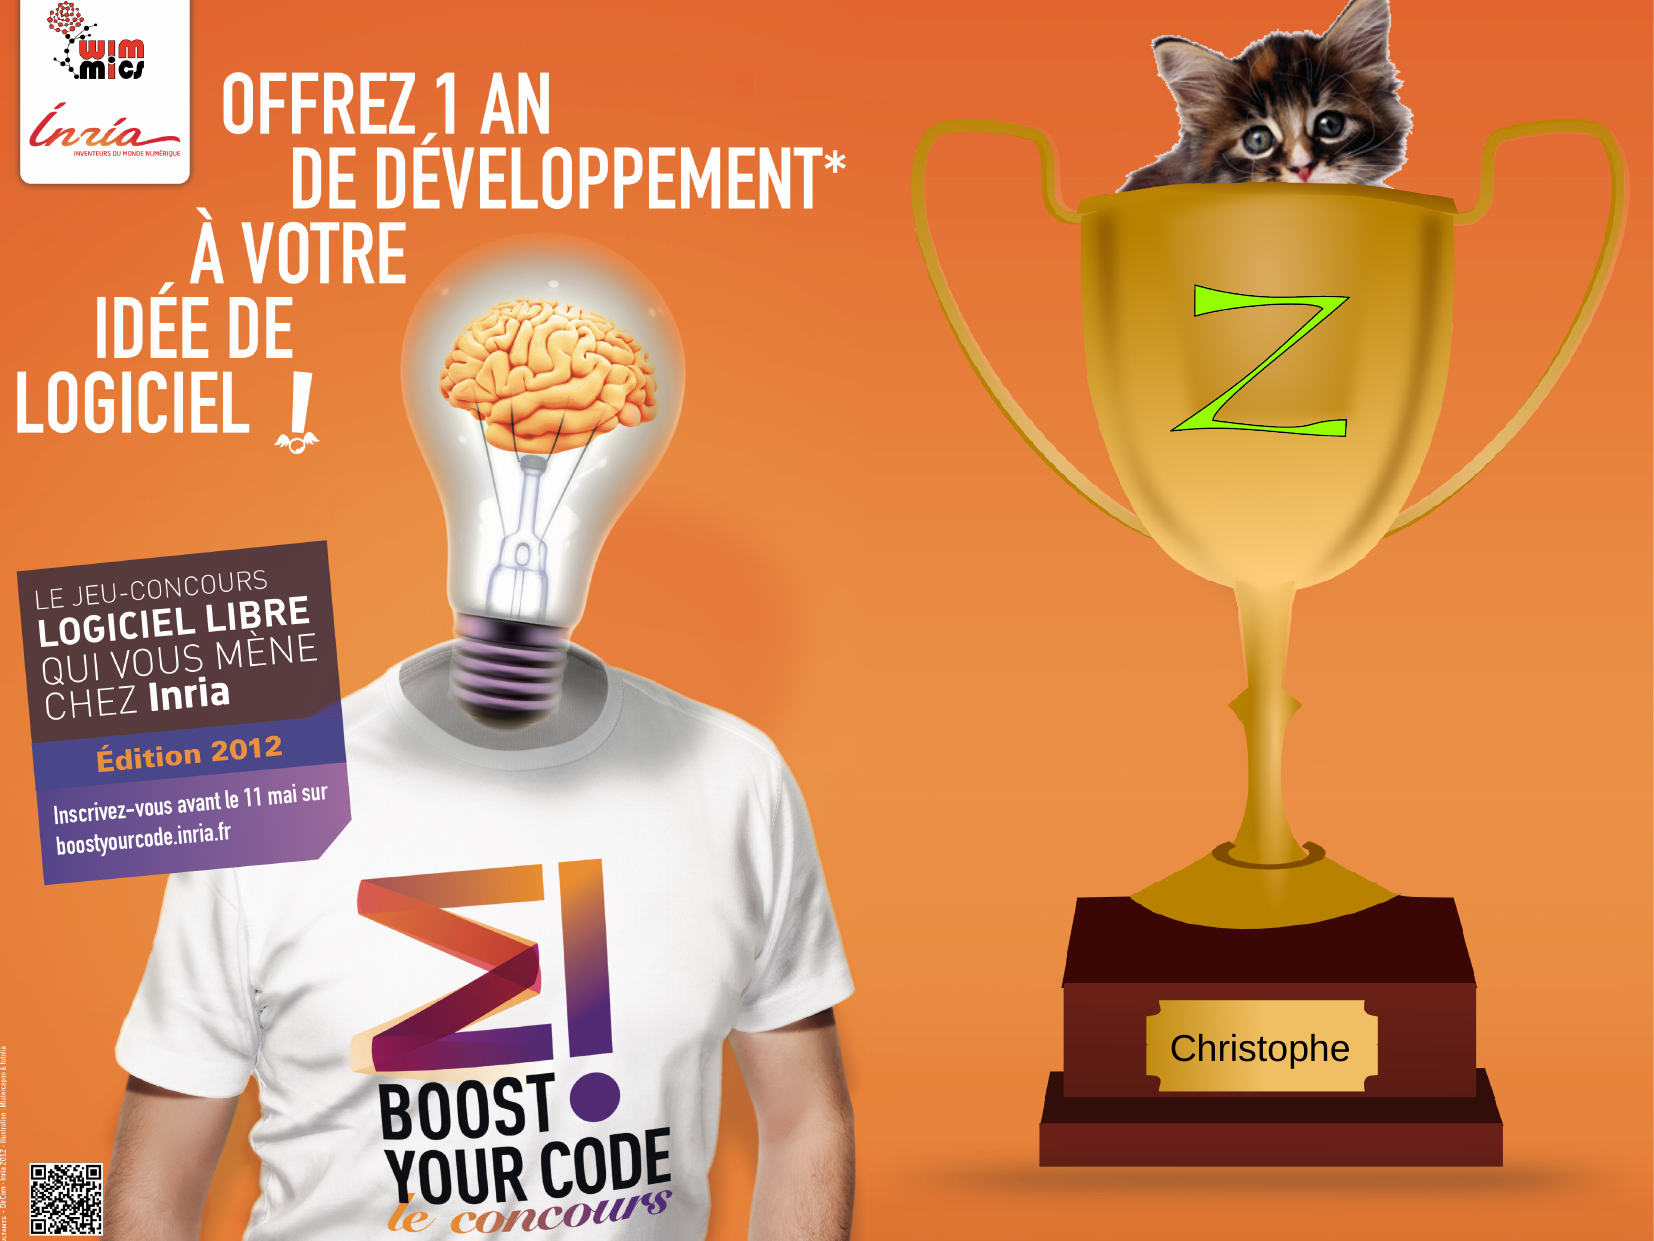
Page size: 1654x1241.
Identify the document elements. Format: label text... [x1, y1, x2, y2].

picture [0, 0, 1654, 1241]
text_box Christophe [1155, 1020, 1366, 1077]
